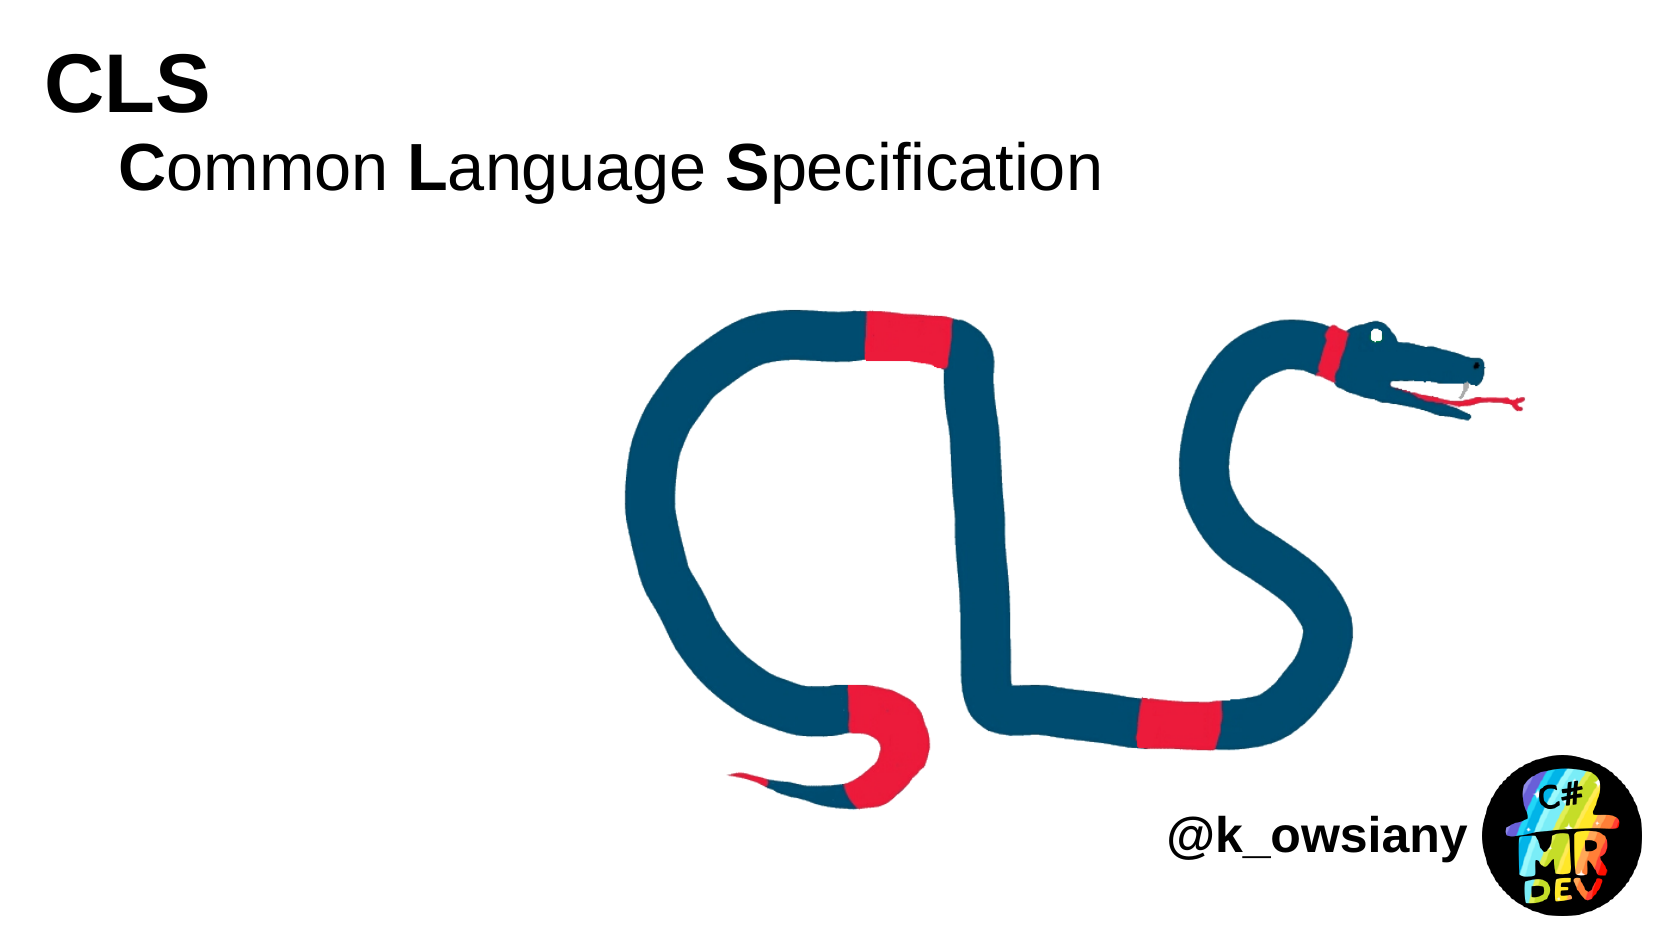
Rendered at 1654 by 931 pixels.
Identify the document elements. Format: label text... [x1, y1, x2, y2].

text_box CLS Common Language Specification [29, 29, 1119, 213]
picture [614, 292, 1642, 916]
